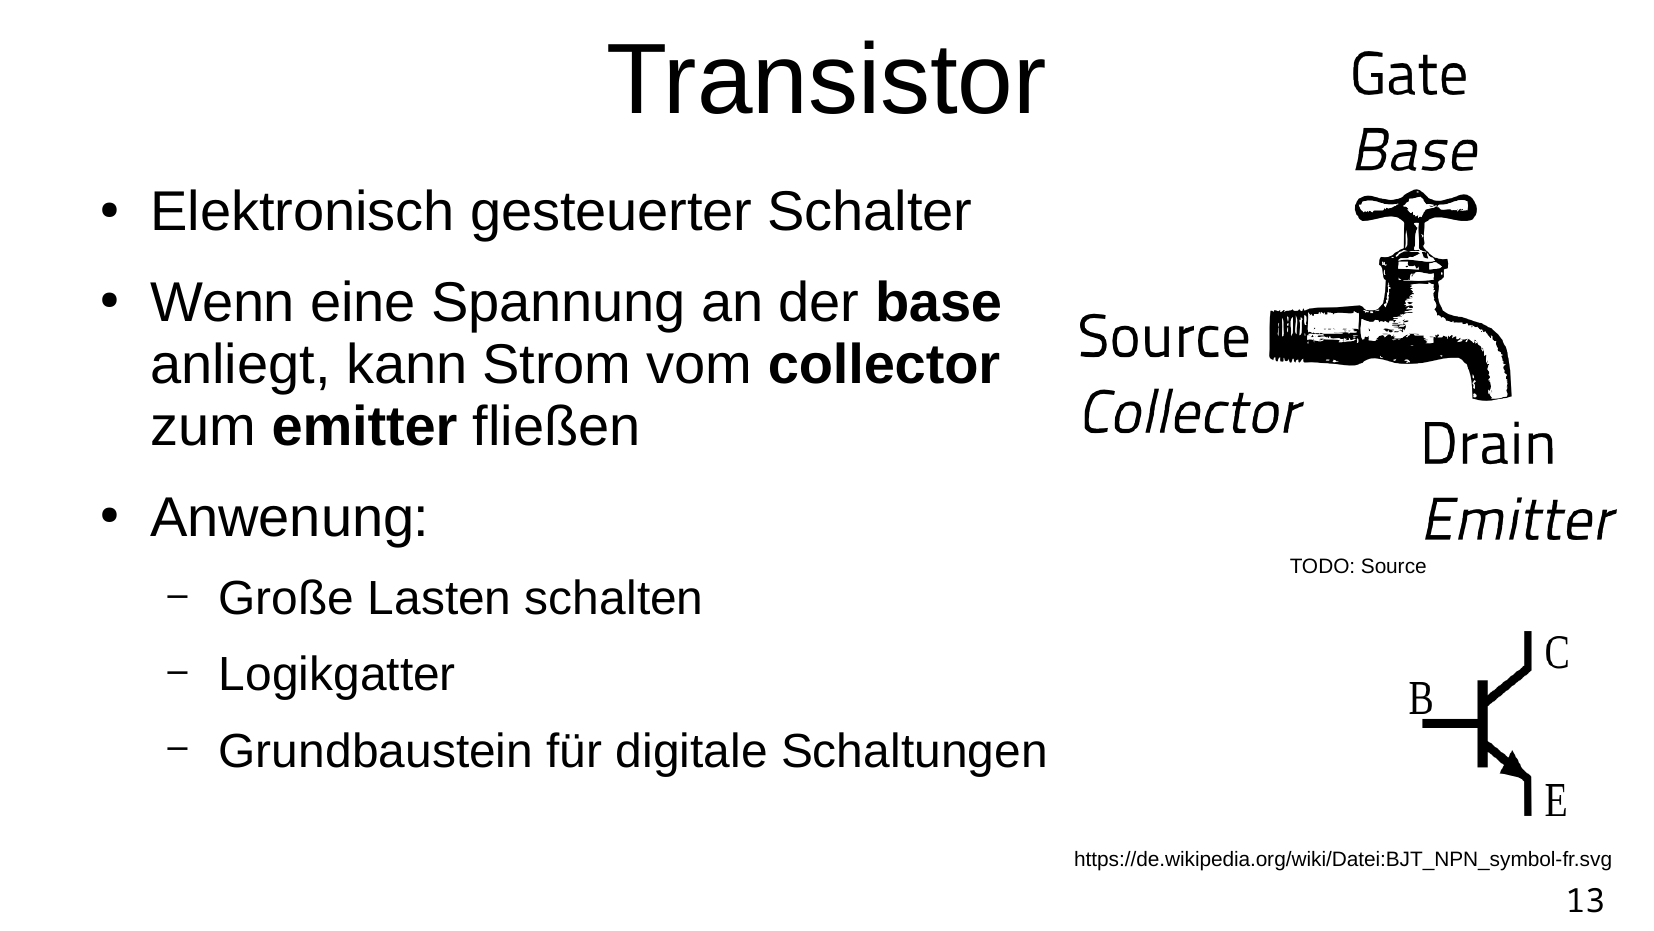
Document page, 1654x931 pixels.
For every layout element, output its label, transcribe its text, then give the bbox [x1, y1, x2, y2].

text_box https://de.wikipedia.org/wiki/Datei:BJT_NPN_symbol-fr.svg [1059, 840, 1636, 879]
title Transistor [82, 1, 1571, 157]
text_box TODO: Source [1275, 546, 1471, 586]
list Elektronisch gesteuerter Schalter Wenn eine Spannung an der base anliegt, kann Strom vom collector zum emitter fließen Anwenung: Große Lasten schalten Logikgatter Grundbaustein für digitale Schaltungen [82, 180, 1066, 811]
picture [1408, 624, 1572, 826]
picture [1080, 51, 1617, 541]
